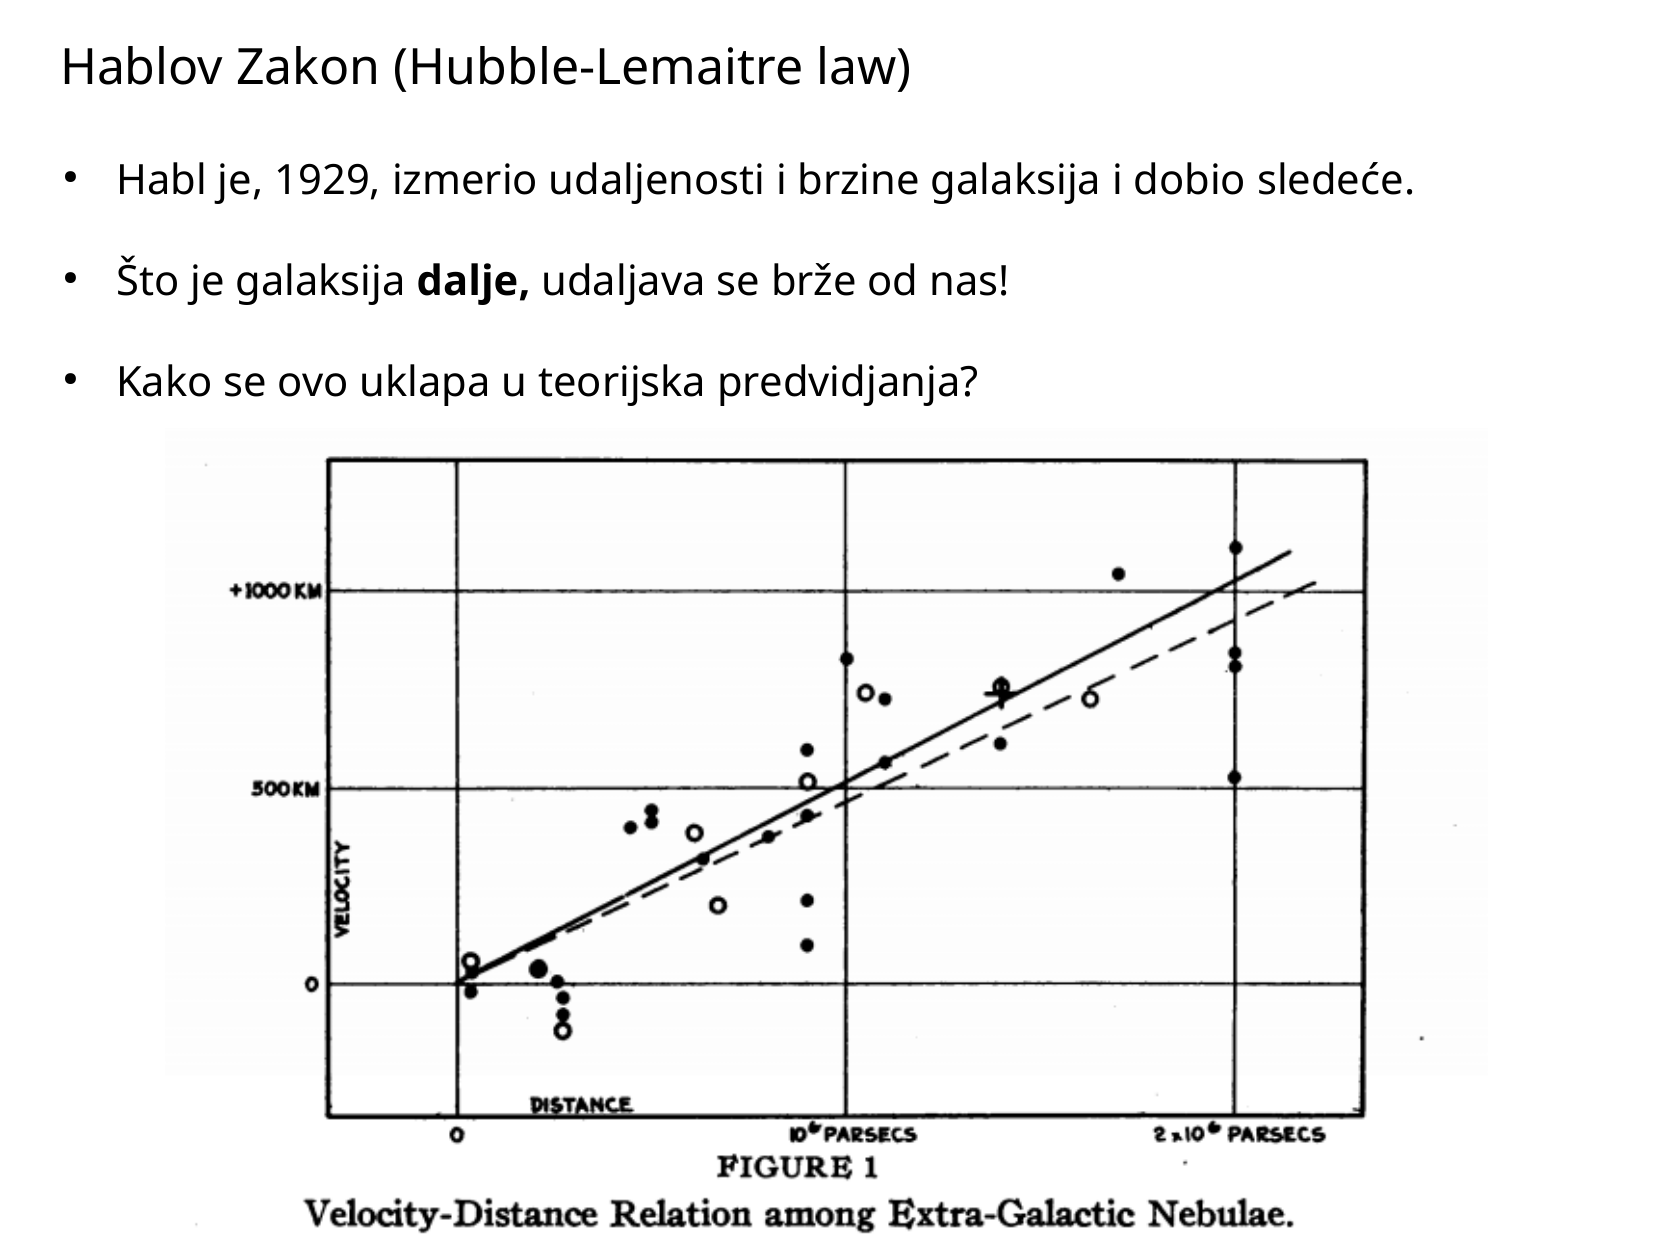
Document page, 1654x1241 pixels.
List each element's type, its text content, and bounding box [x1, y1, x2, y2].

picture [165, 428, 1488, 1241]
list Habl je, 1929, izmerio udaljenosti i brzine galaksija i dobio sledeće. Što je galaksija dalje, udaljava se brže od nas! Kako se ovo uklapa u teorijska predvidjanja? [45, 150, 1635, 1173]
title Hablov Zakon (Hubble-Lemaitre law) [59, 17, 1648, 113]
